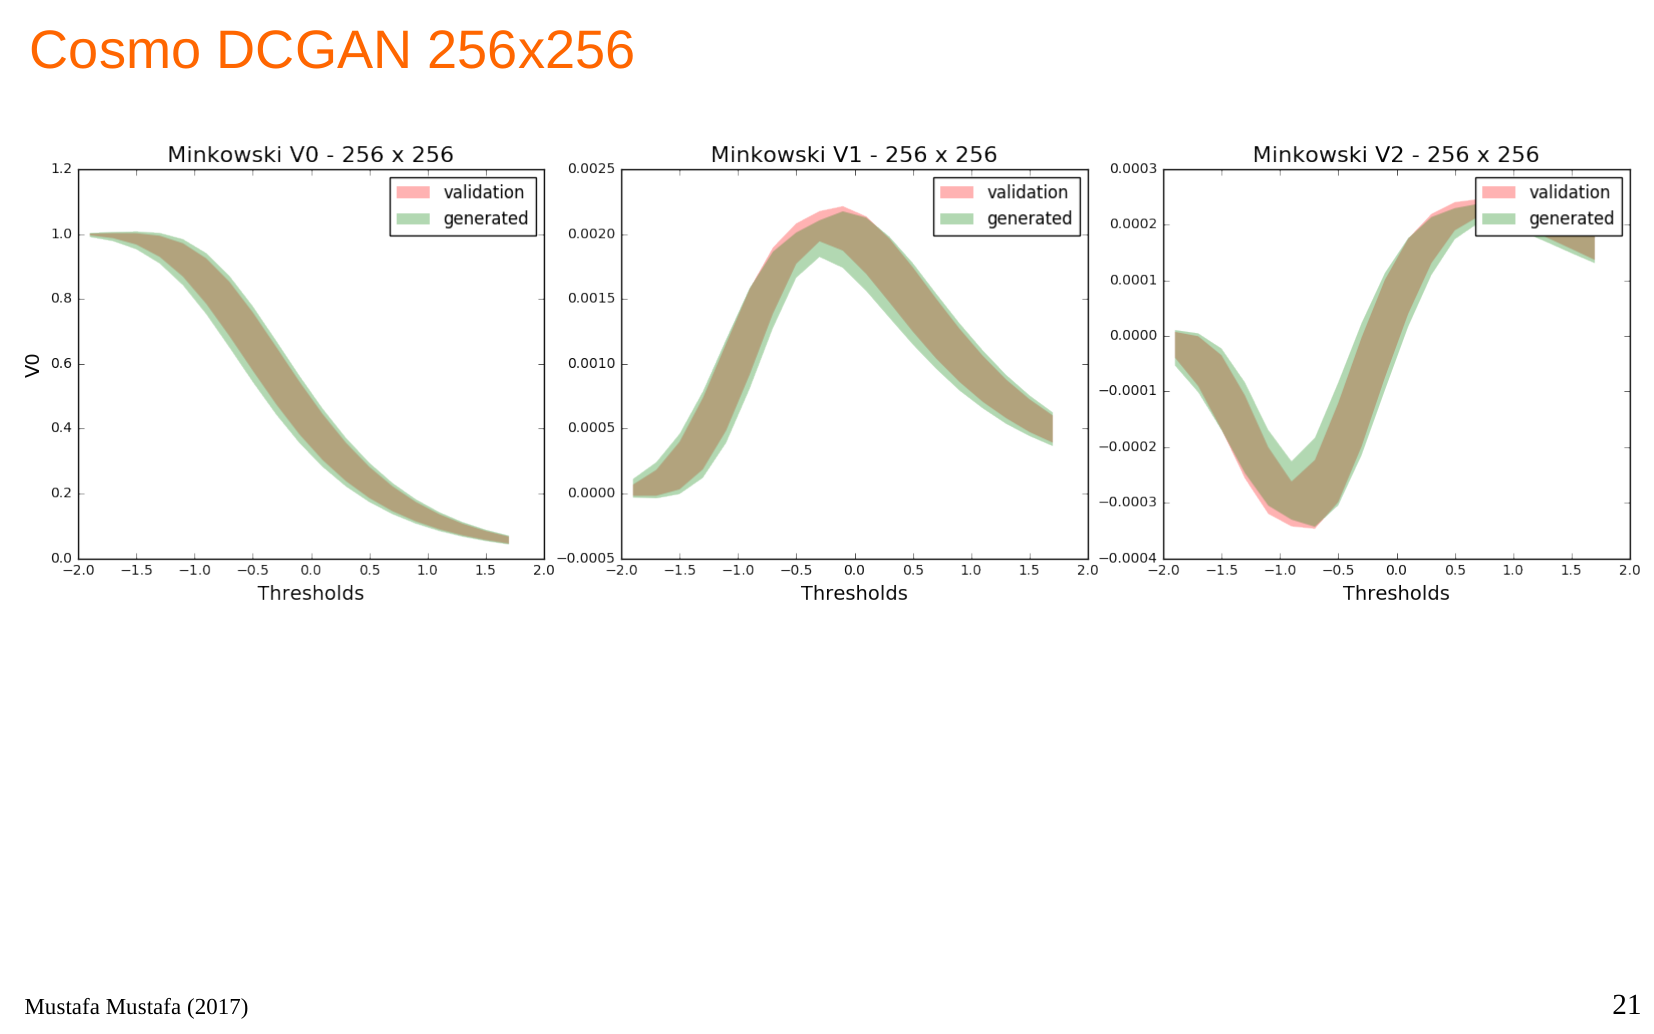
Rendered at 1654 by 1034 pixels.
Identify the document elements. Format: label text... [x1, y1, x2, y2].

title Cosmo DCGAN 256x256 [29, 17, 1621, 82]
picture [3, 119, 1654, 621]
